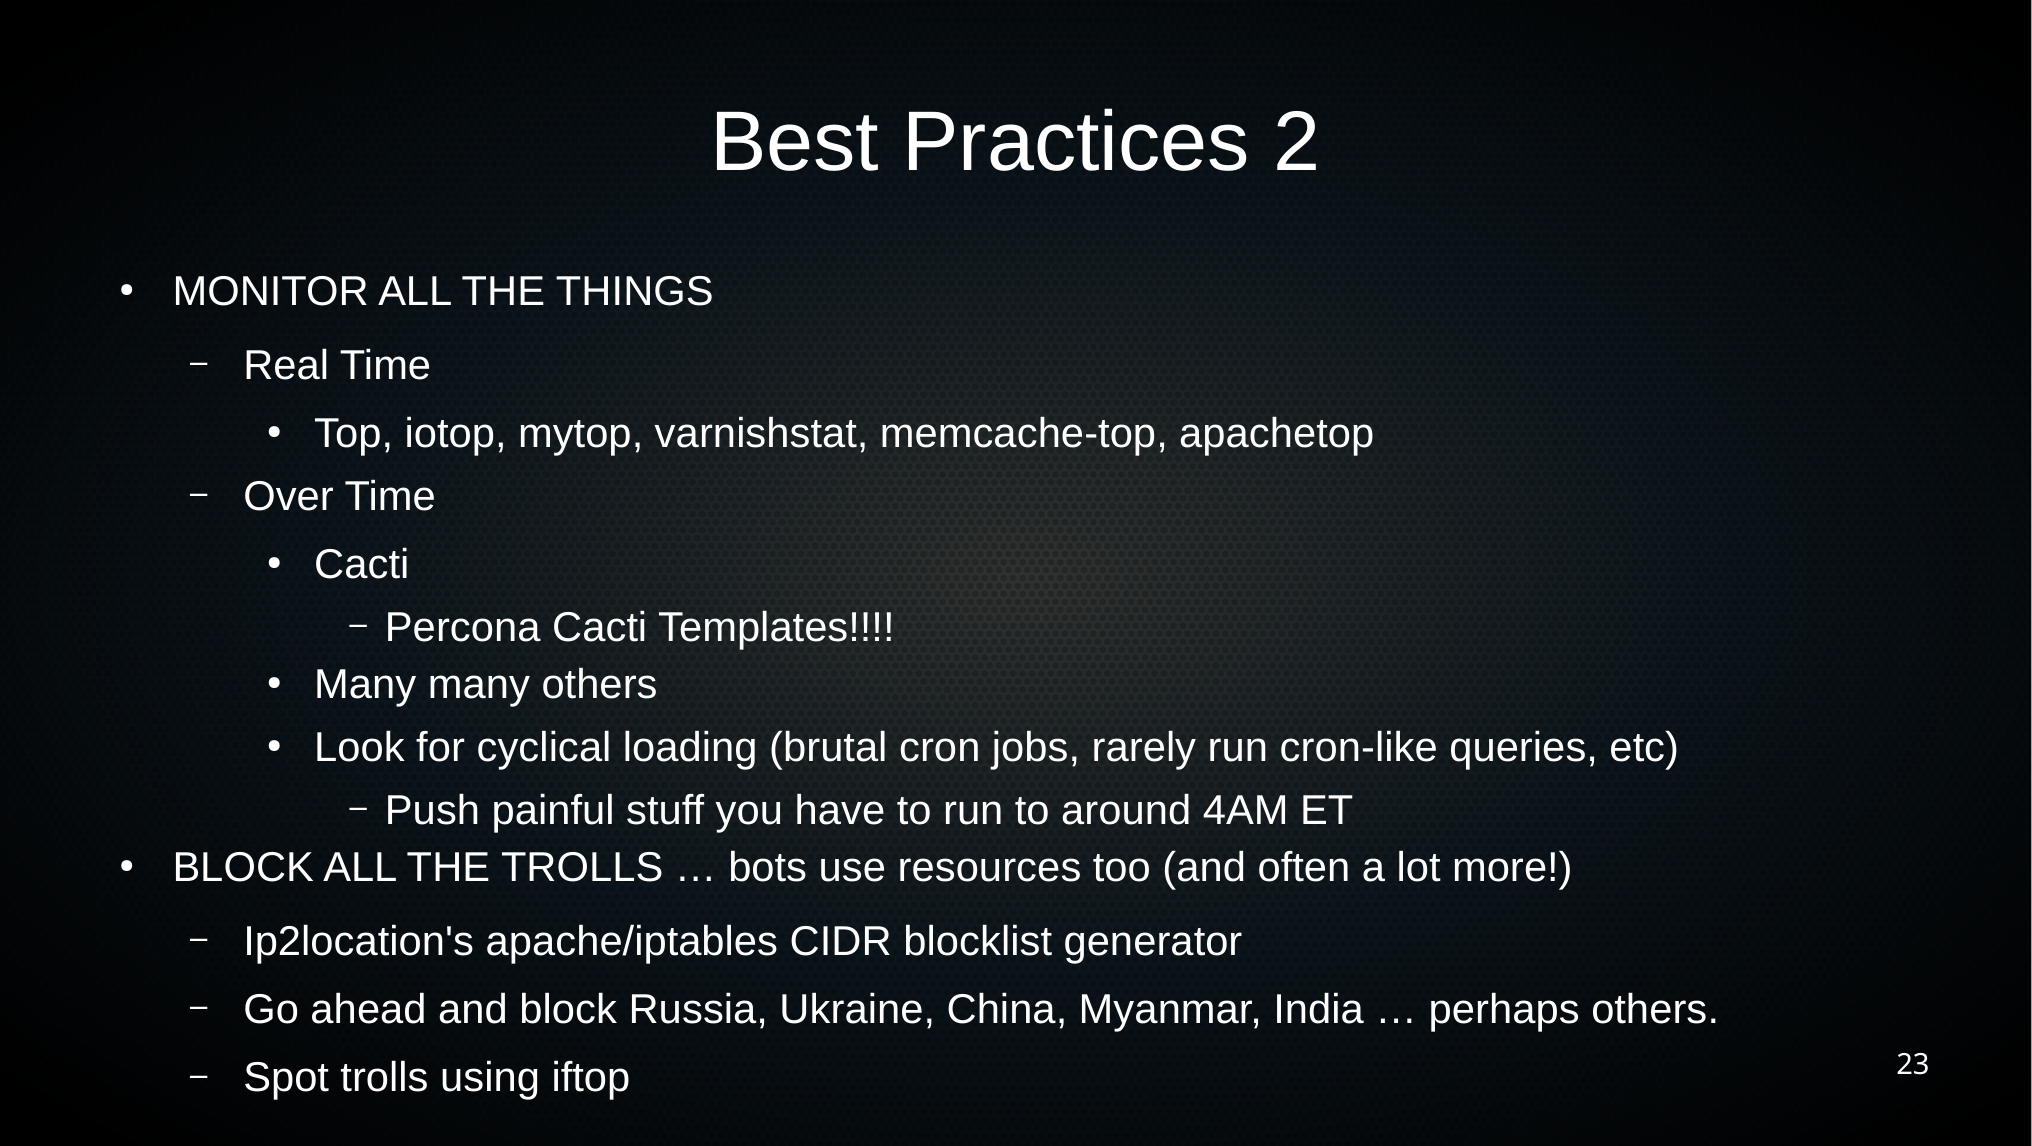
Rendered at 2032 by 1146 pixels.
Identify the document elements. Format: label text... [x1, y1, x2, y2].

list MONITOR ALL THE THINGS Real Time Top, iotop, mytop, varnishstat, memcache-top, apachetop Over Time Cacti Percona Cacti Templates!!!! Many many others Look for cyclical loading (brutal cron jobs, rarely run cron-like queries, etc) Push painful stuff you have to run to around 4AM ET BLOCK ALL THE TROLLS … bots use resources too (and often a lot more!) Ip2location's apache/iptables CIDR blocklist generator Go ahead and block Russia, Ukraine, China, Myanmar, India … perhaps others. Spot trolls using iftop [101, 268, 1890, 1025]
title Best Practices 2 [101, 45, 1930, 237]
picture [0, 0, 2032, 1146]
